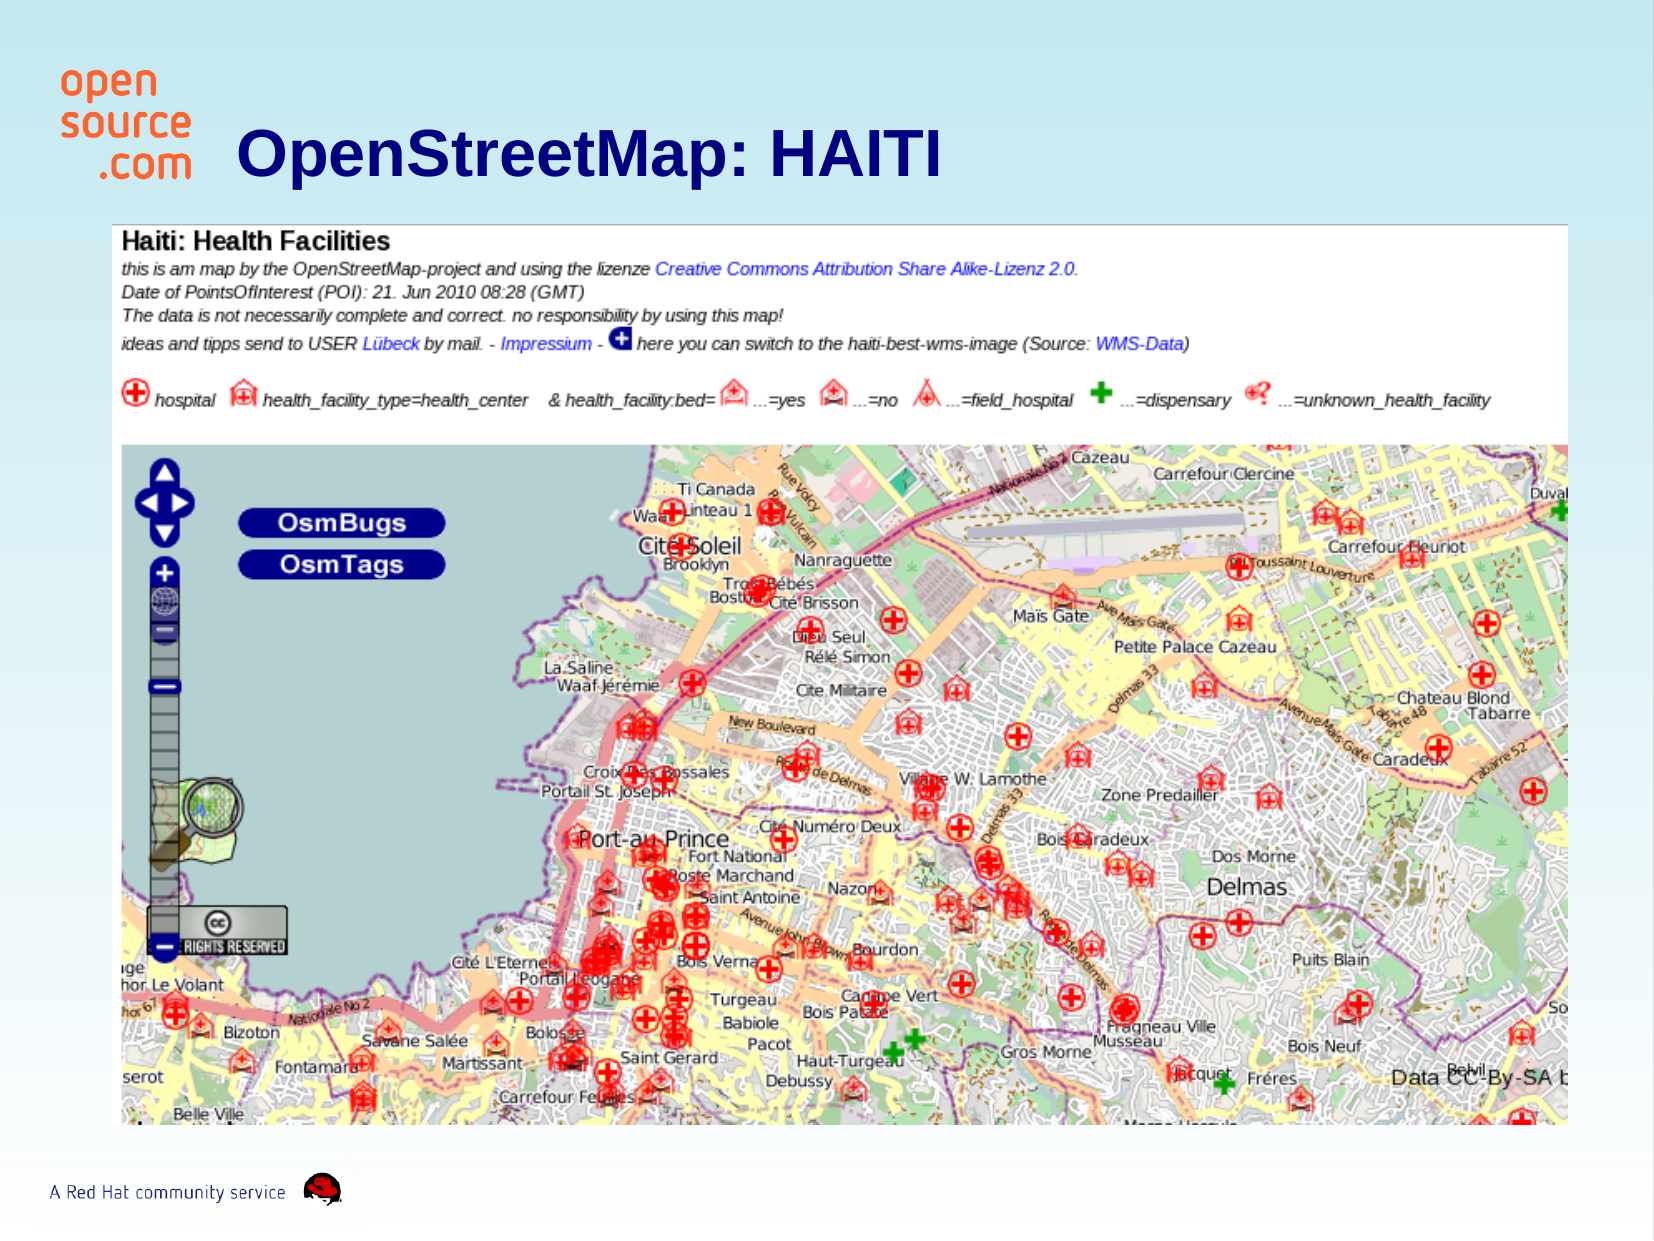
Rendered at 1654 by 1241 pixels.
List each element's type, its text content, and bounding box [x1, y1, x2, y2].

picture [0, 0, 1654, 1241]
title OpenStreetMap: HAITI [236, 49, 1654, 257]
